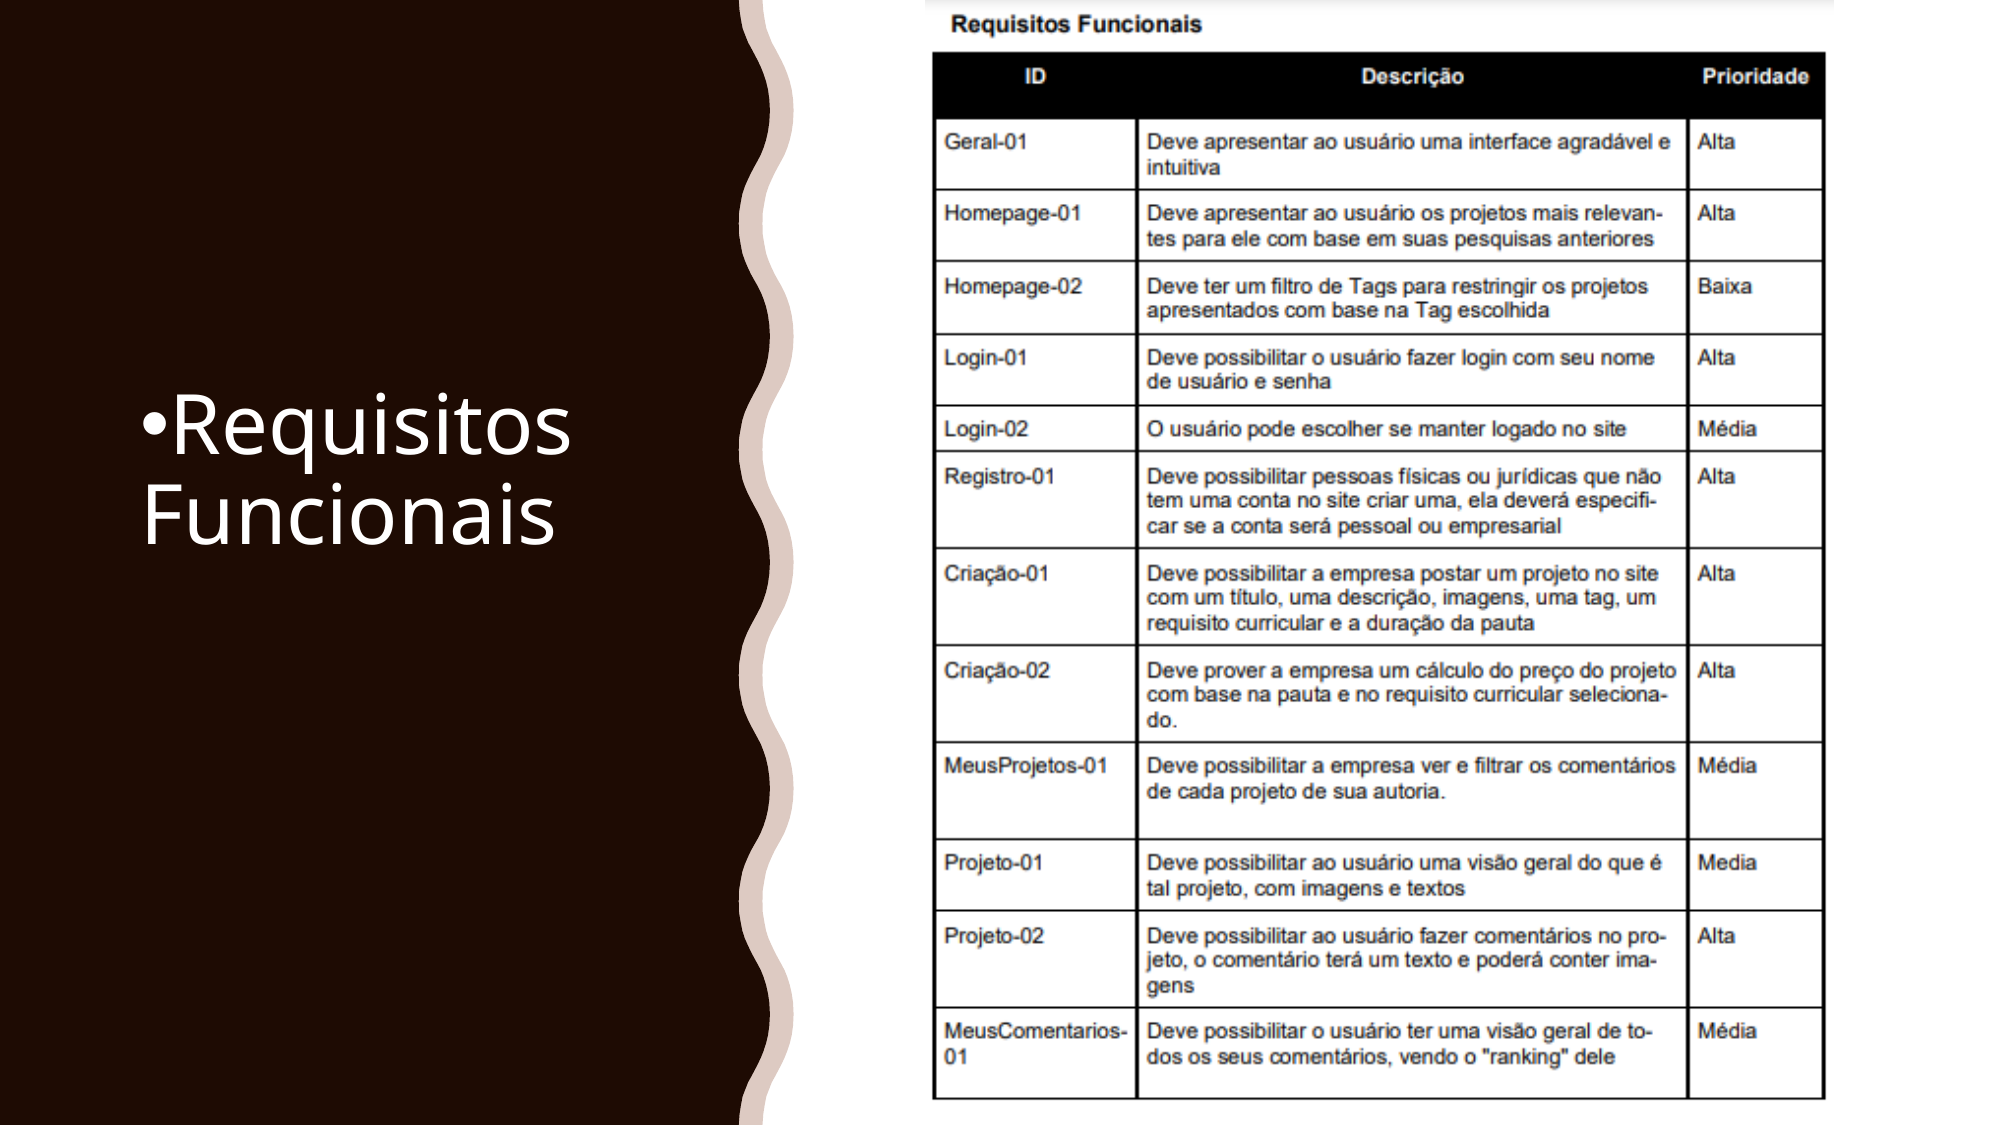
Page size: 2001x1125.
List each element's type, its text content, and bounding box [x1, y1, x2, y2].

text_box Requisitos Funcionais [125, 374, 681, 1006]
text_box [0, 0, 2000, 1125]
picture [925, 0, 1834, 1114]
